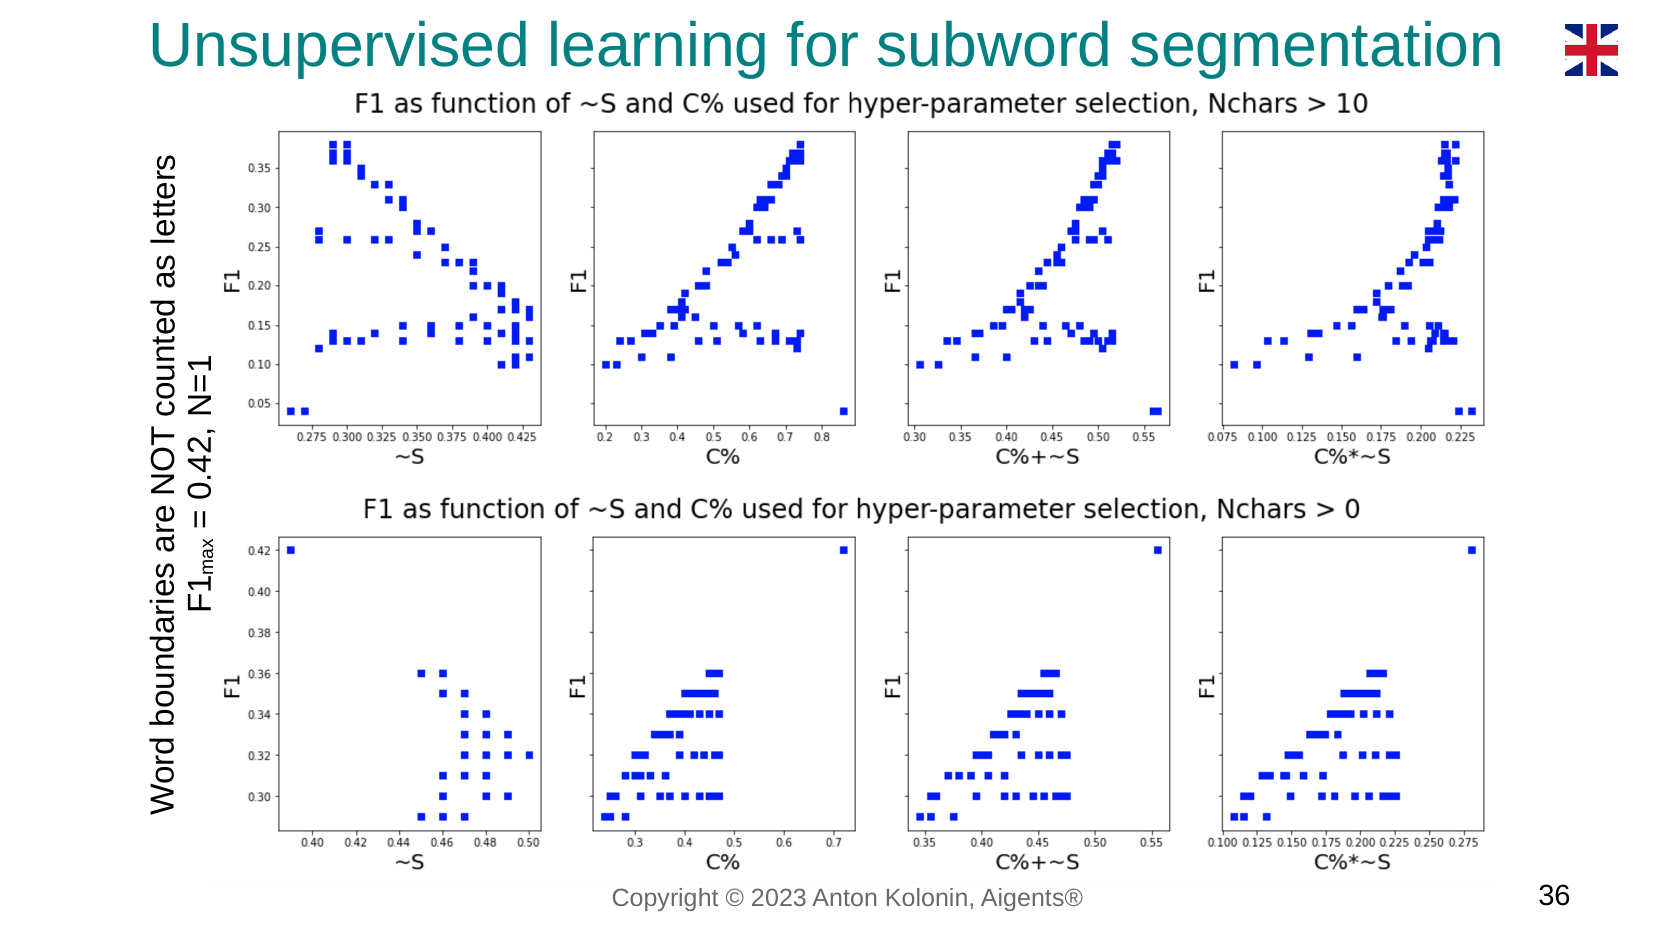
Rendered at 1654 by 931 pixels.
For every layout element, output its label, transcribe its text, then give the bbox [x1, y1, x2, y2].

picture [231, 80, 1496, 884]
text_box Word boundaries are NOT counted as letters F1max = 0.42, N=1 [130, 75, 231, 895]
text_box Unsupervised learning for subword segmentation [0, 0, 1630, 91]
picture [1565, 24, 1618, 76]
